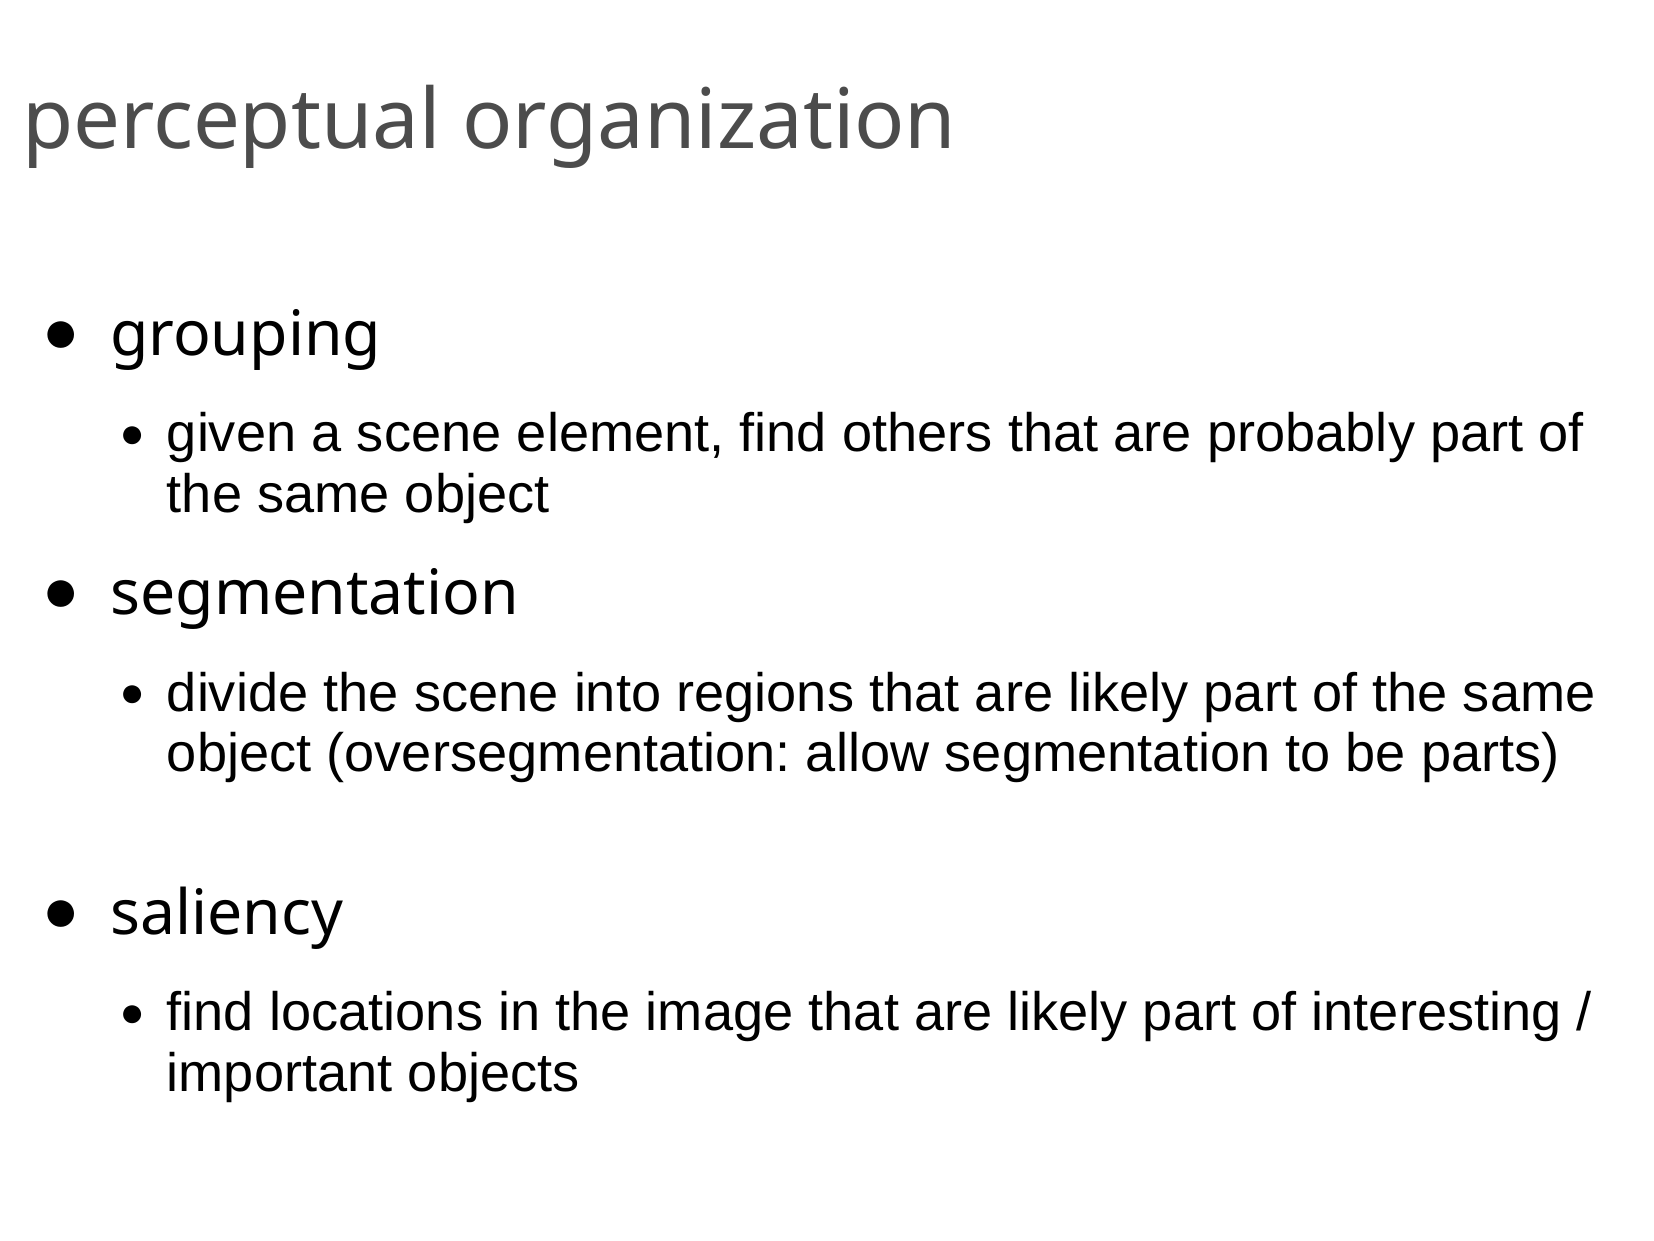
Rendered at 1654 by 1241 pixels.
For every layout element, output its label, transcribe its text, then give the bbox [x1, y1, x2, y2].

list grouping given a scene element, find others that are probably part of the same object segmentation divide the scene into regions that are likely part of the same object (oversegmentation: allow segmentation to be parts) saliency find locations in the image that are likely part of interesting / important objects [25, 226, 1654, 1166]
title perceptual organization [22, 19, 1654, 213]
